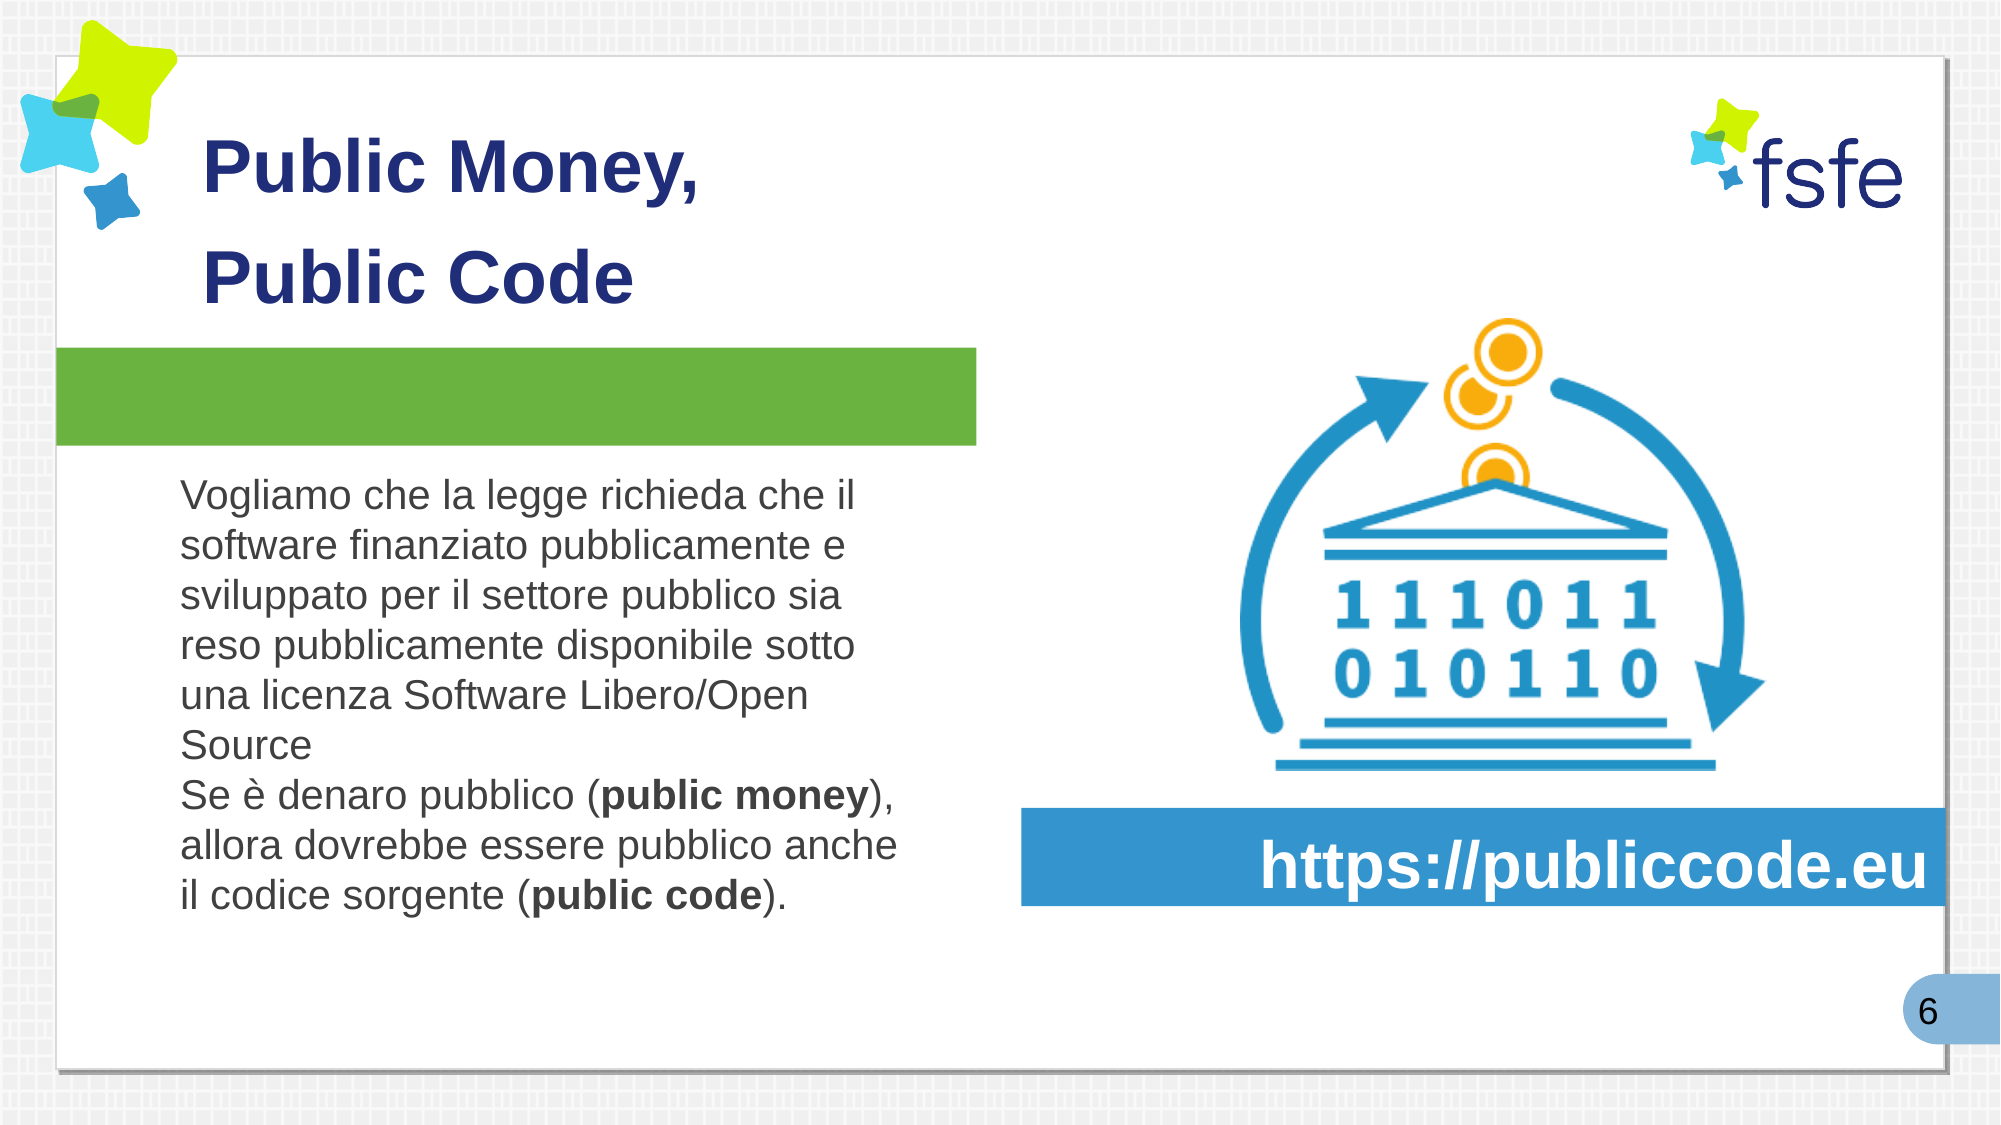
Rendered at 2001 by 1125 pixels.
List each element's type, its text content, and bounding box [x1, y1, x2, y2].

picture [0, 0, 2001, 1125]
text_box Public Money, Public Code [187, 110, 1613, 196]
text_box Vogliamo che la legge richieda che il software finanziato pubblicamente e sviluppato per il settore pubblico sia reso pubblicamente disponibile sotto una licenza Software Libero/Open Source Se è denaro pubblico (public money), allora dovrebbe essere pubblico anche il codice sorgente (public code). [165, 460, 943, 945]
text_box https://publiccode.eu [1133, 814, 1946, 905]
